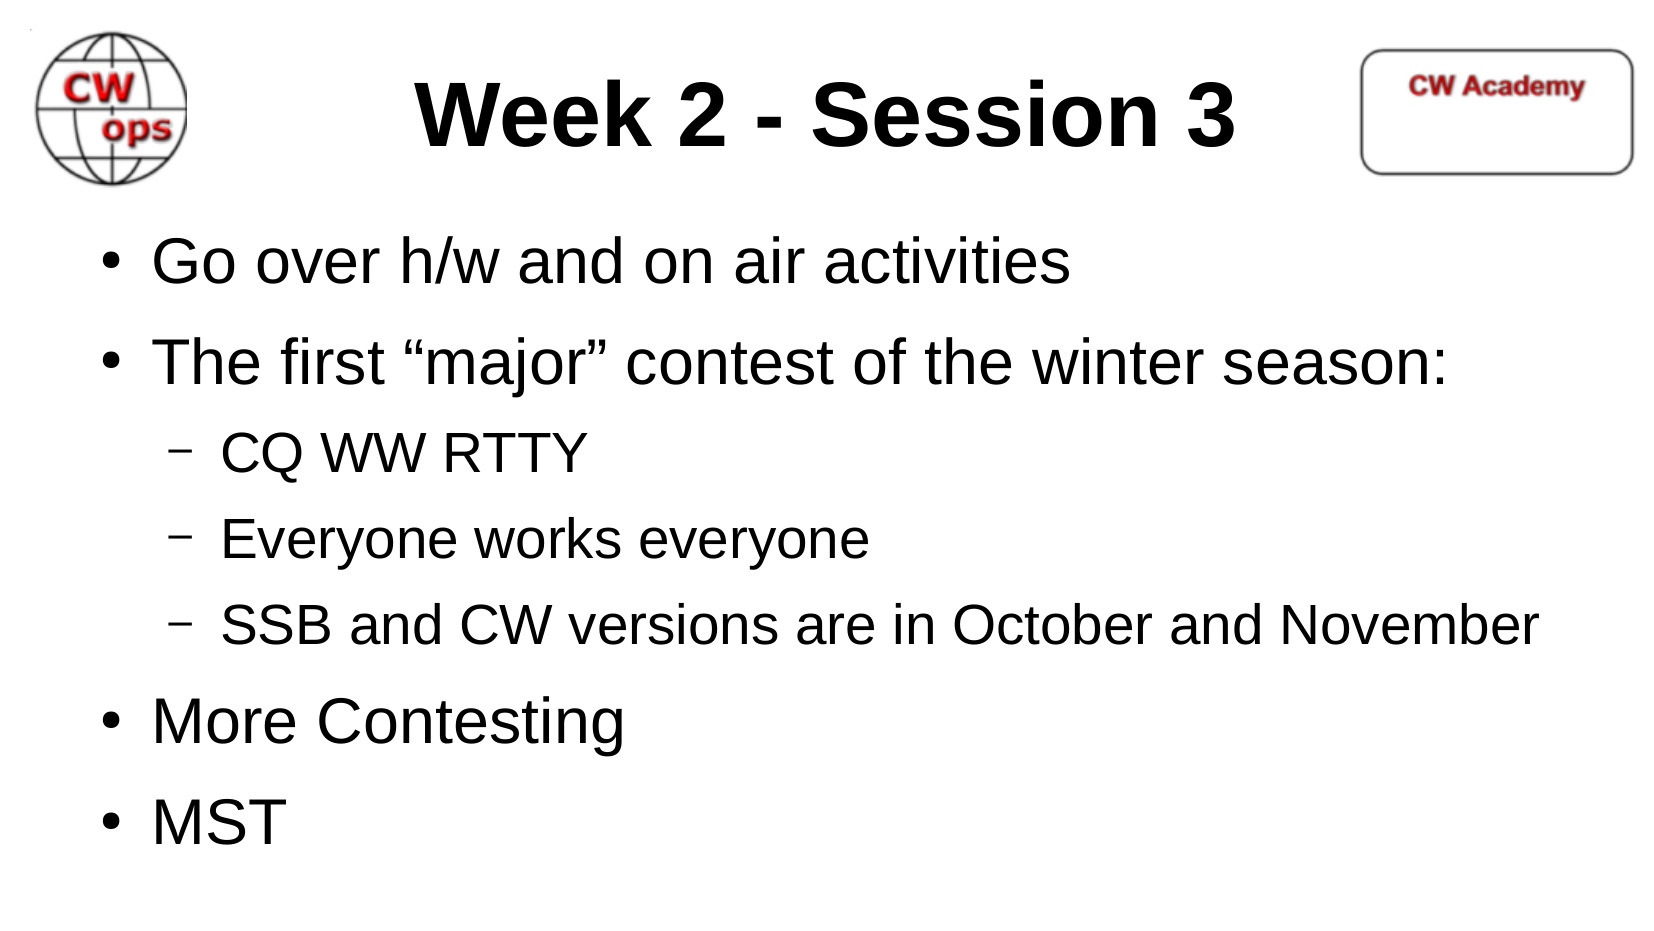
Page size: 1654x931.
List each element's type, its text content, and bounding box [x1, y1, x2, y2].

list Go over h/w and on air activities The first “major” contest of the winter season: CQ WW RTTY Everyone works everyone SSB and CW versions are in October and November More Contesting MST [82, 225, 1571, 915]
title Week 2 - Session 3 [82, 37, 1571, 193]
picture [1571, 37, 1640, 186]
picture [30, 29, 187, 194]
